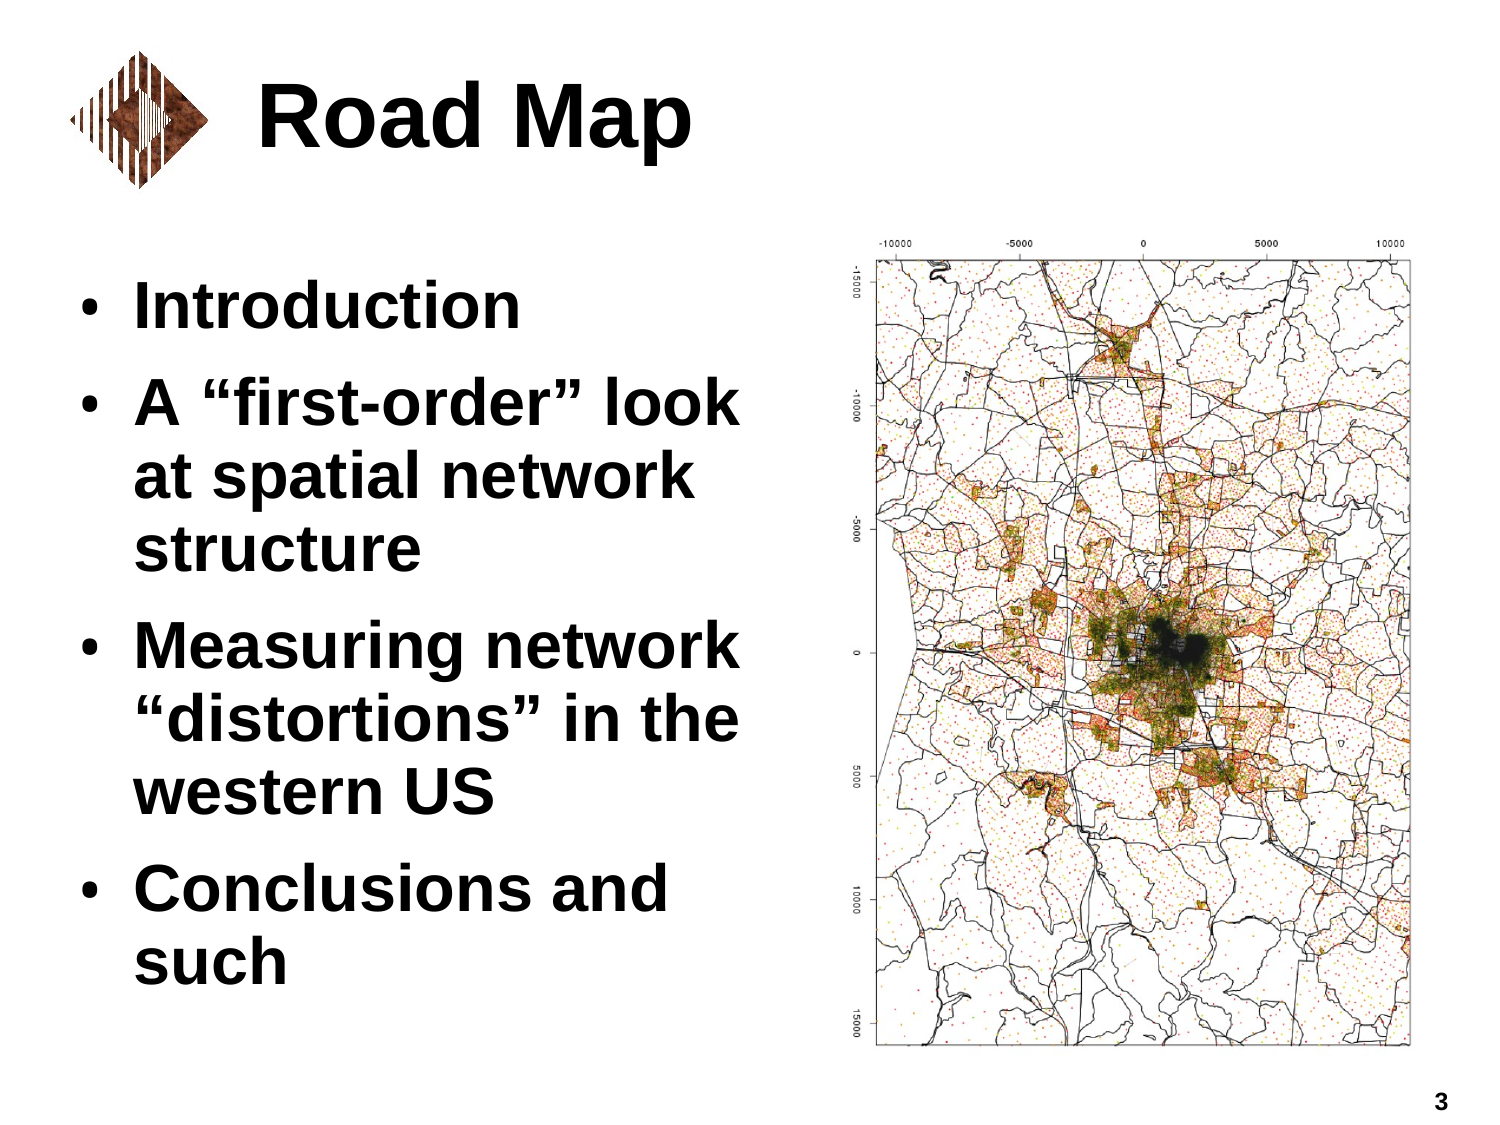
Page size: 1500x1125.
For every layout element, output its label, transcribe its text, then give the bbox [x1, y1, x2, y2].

list Introduction A “first-order” look at spatial network structure Measuring network “distortions” in the western US Conclusions and such [62, 262, 831, 1071]
title Road Map [241, 22, 1453, 213]
picture [45, 29, 233, 210]
picture [814, 210, 1459, 1070]
